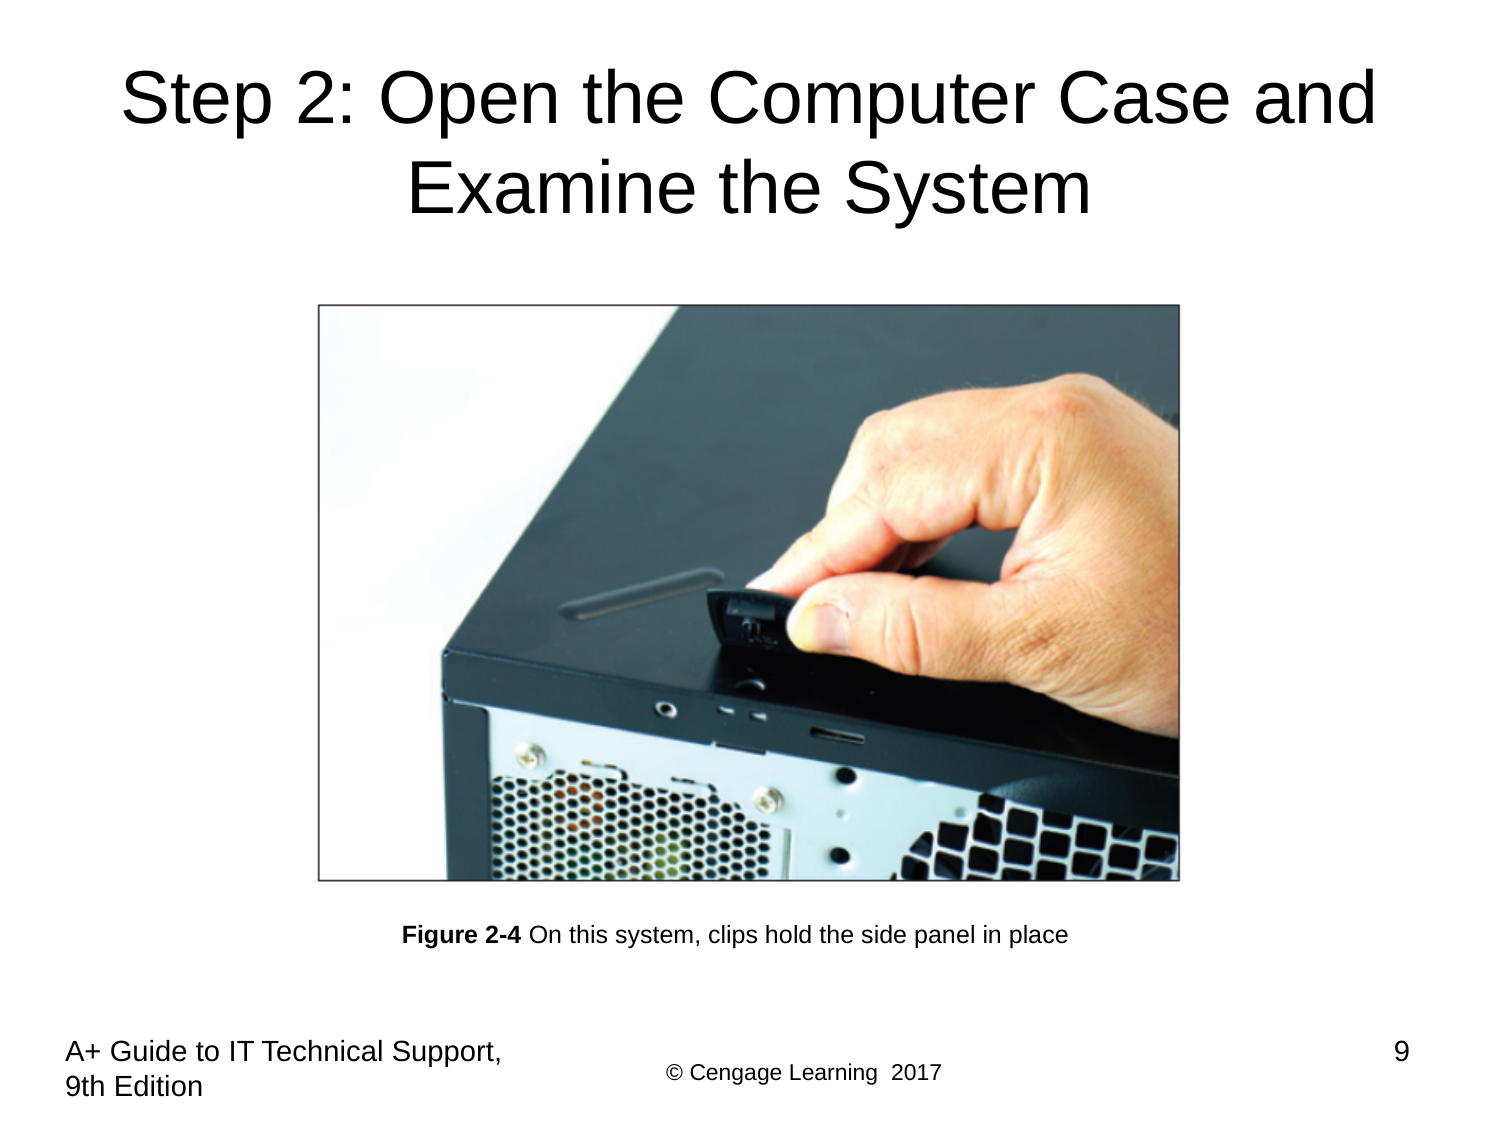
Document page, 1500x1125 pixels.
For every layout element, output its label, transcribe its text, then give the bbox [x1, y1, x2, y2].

footer A+ Guide to IT Technical Support, 9th Edition [50, 1025, 550, 1104]
title Step 2: Open the Computer Case and Examine the System [75, 45, 1425, 233]
picture [312, 300, 1188, 888]
slide_number <number> [1074, 1024, 1425, 1103]
text_box Figure 2-4 On this system, clips hold the side panel in place [387, 911, 1085, 957]
